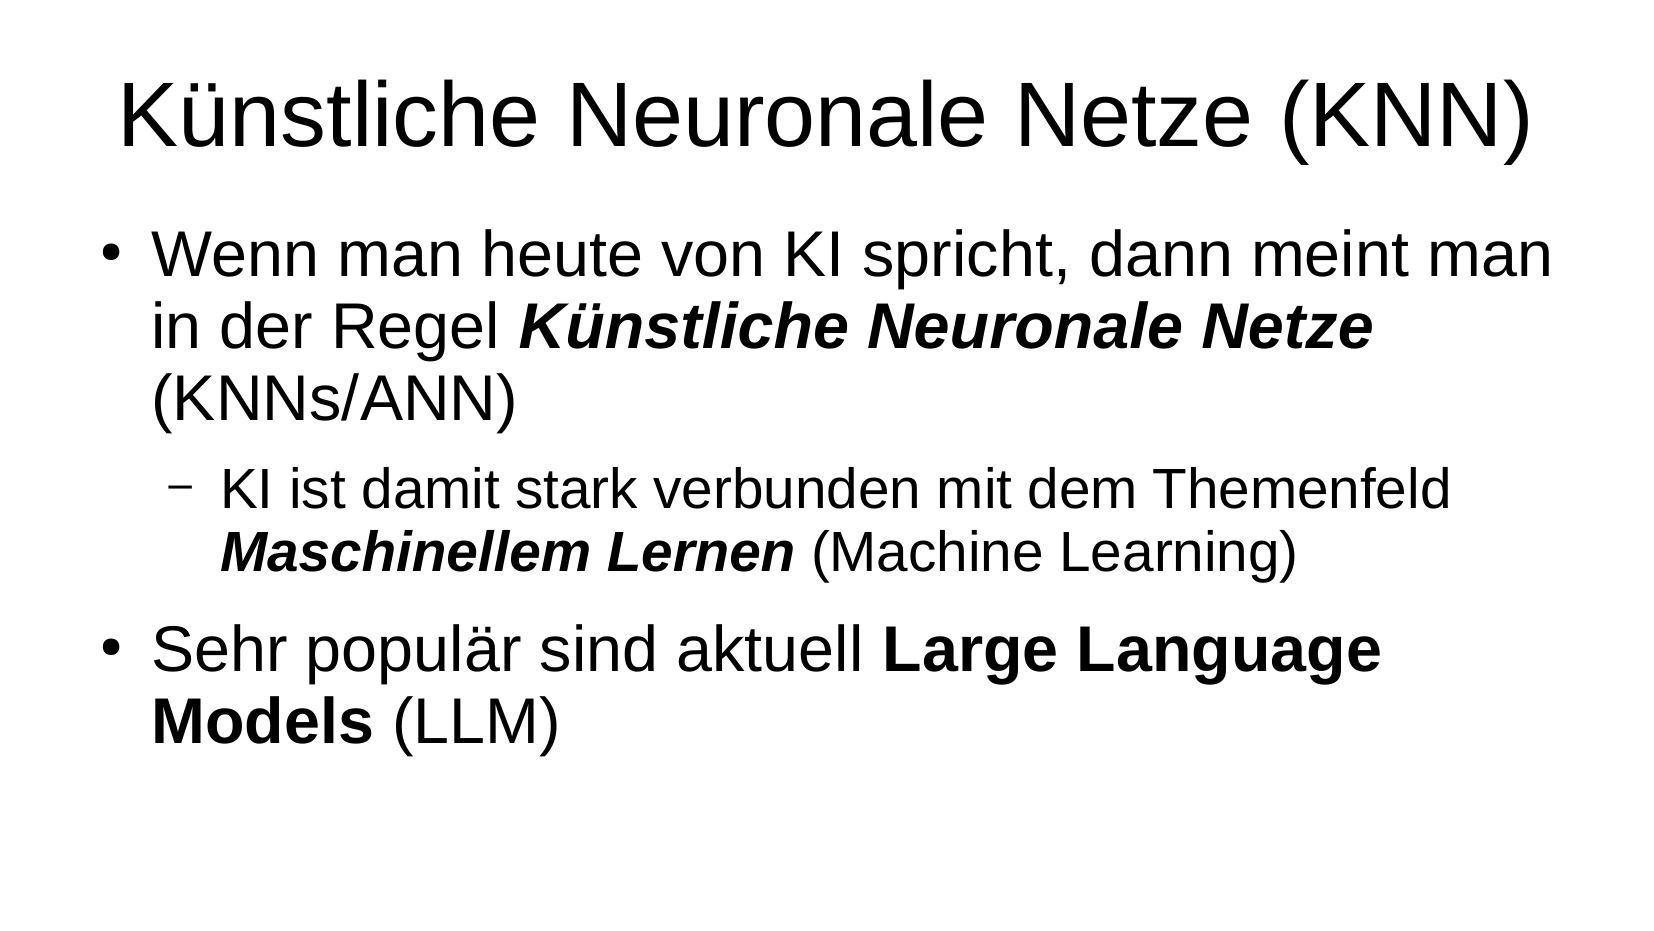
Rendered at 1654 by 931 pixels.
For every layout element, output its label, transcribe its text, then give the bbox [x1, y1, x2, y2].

list Wenn man heute von KI spricht, dann meint man in der Regel Künstliche Neuronale Netze (KNNs/ANN) KI ist damit stark verbunden mit dem Themenfeld Maschinellem Lernen (Machine Learning) Sehr populär sind aktuell Large Language Models (LLM) [82, 217, 1571, 758]
title Künstliche Neuronale Netze (KNN) [82, 37, 1571, 193]
